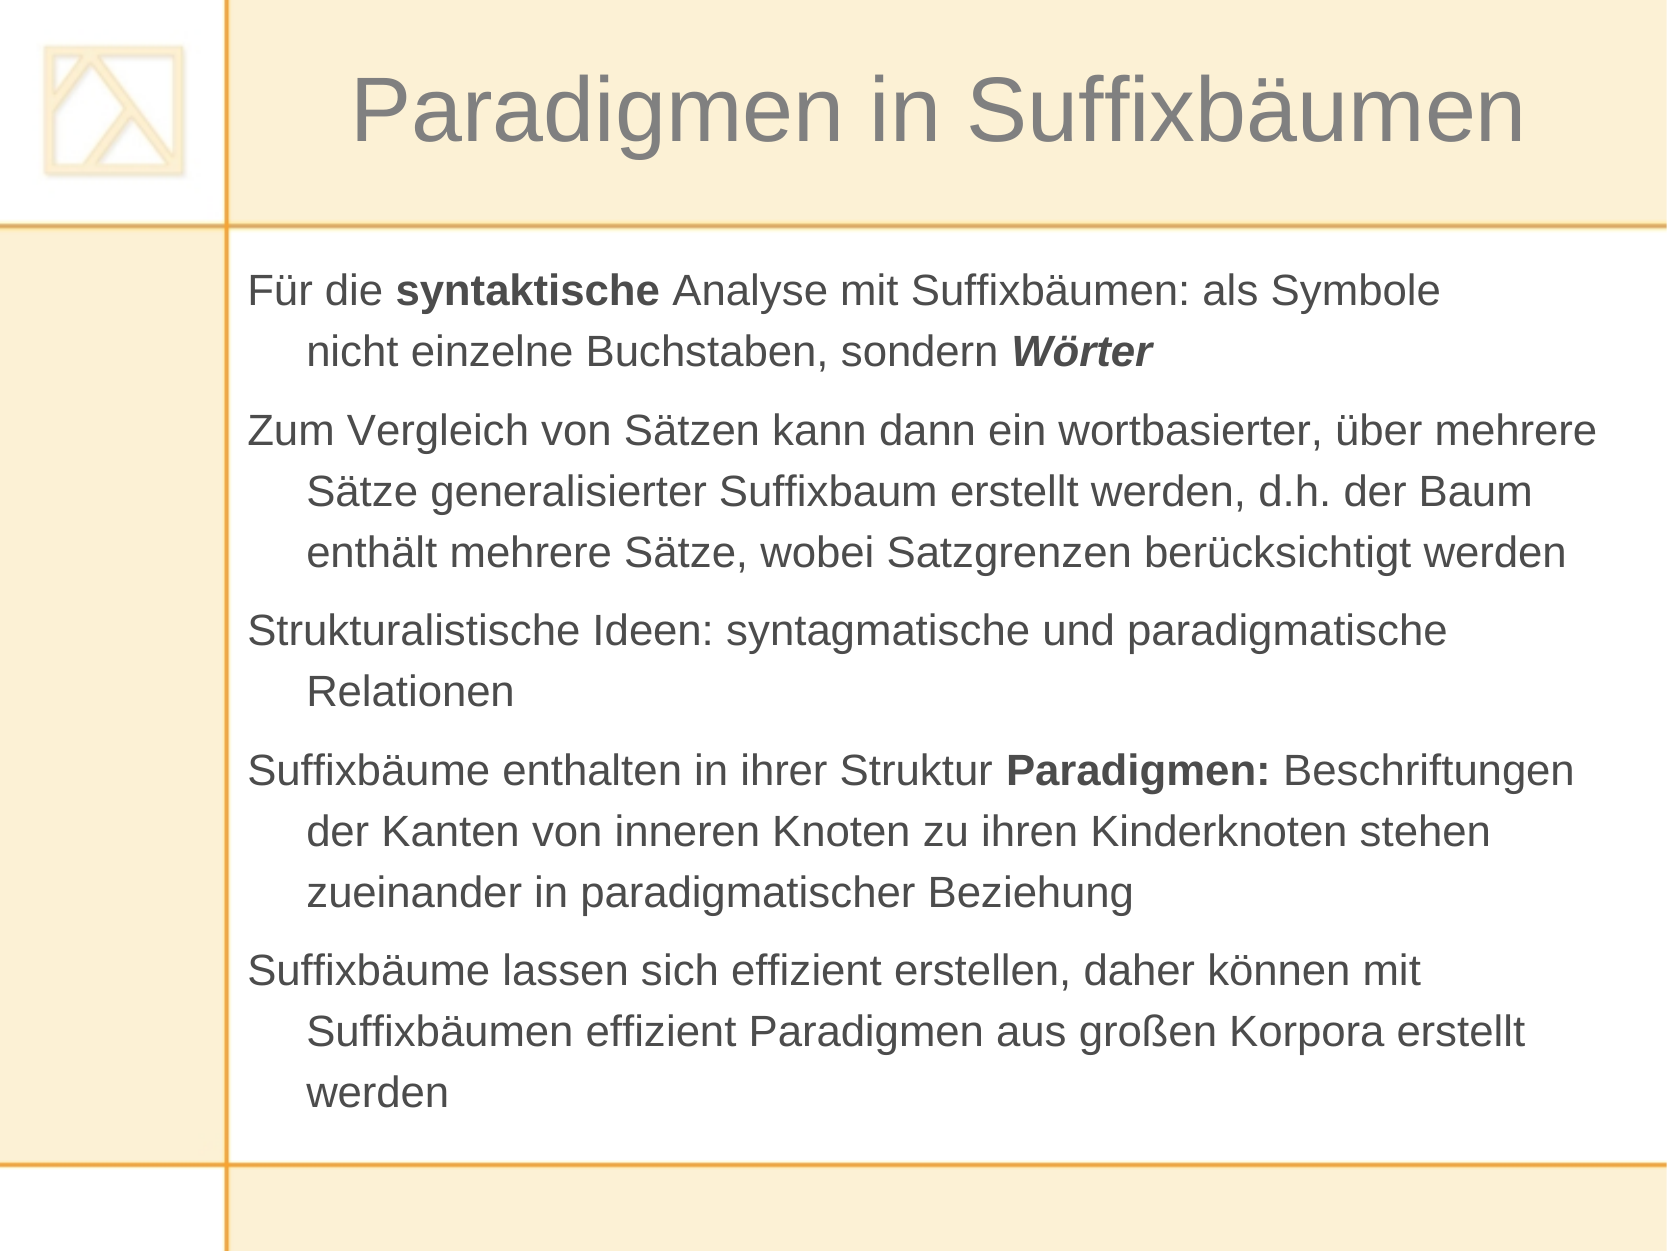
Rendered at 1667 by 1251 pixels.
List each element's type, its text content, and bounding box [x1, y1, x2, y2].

list Für die syntaktische Analyse mit Suffixbäumen: als Symbole nicht einzelne Buchstaben, sondern Wörter Zum Vergleich von Sätzen kann dann ein wortbasierter, über mehrere Sätze generalisierter Suffixbaum erstellt werden, d.h. der Baum enthält mehrere Sätze, wobei Satzgrenzen berücksichtigt werden Strukturalistische Ideen: syntagmatische und paradigmatische Relationen Suffixbäume enthalten in ihrer Struktur Paradigmen: Beschriftungen der Kanten von inneren Knoten zu ihren Kinderknoten stehen zueinander in paradigmatischer Beziehung Suffixbäume lassen sich effizient erstellen, daher können mit Suffixbäumen effizient Paradigmen aus großen Korpora erstellt werden [218, 253, 1625, 1167]
picture [0, 0, 1667, 1251]
title Paradigmen in Suffixbäumen [268, 6, 1611, 216]
